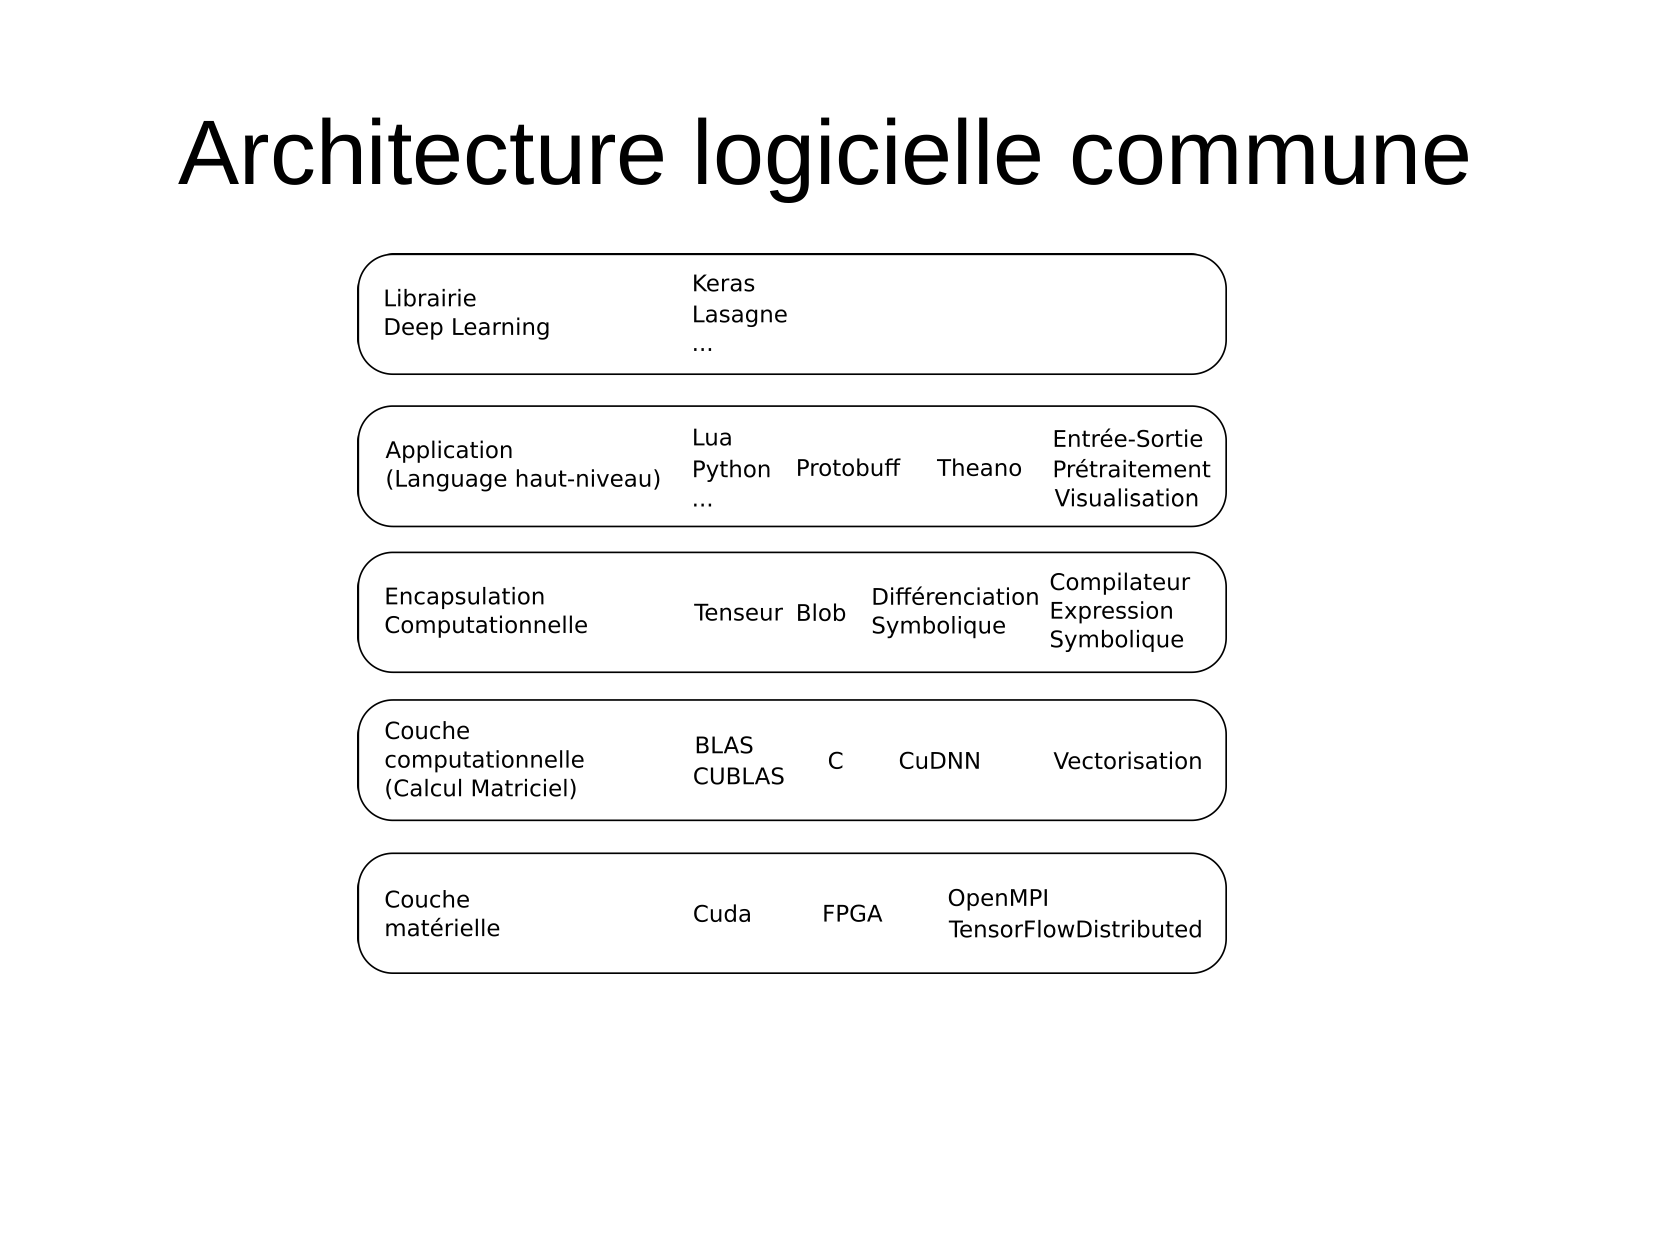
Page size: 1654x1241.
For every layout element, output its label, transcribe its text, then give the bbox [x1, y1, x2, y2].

picture [357, 257, 1227, 974]
title Architecture logicielle commune [82, 49, 1571, 257]
